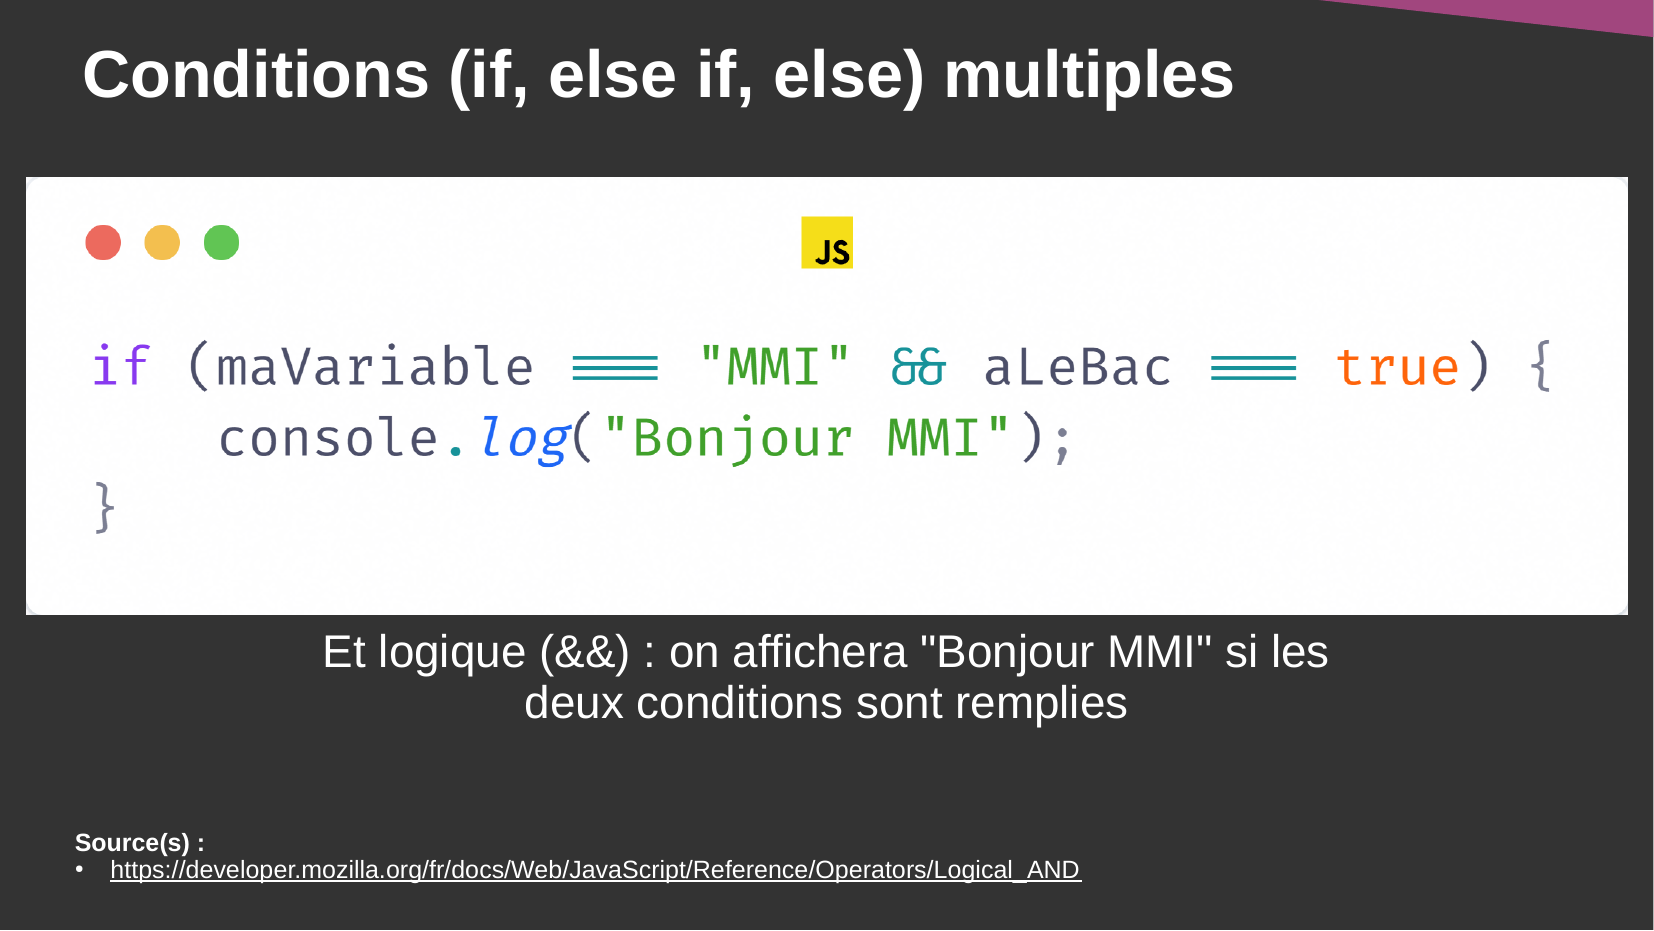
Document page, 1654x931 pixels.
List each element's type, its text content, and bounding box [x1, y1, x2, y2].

picture [26, 177, 1628, 615]
title Et logique (&&) : on affichera "Bonjour MMI" si les deux conditions sont remplies [271, 625, 1383, 729]
text_box Source(s) : https://developer.mozilla.org/fr/docs/Web/JavaScript/Reference/Operators/Logical_AND [60, 820, 1583, 892]
text_box [1318, 0, 1654, 38]
title Conditions (if, else if, else) multiples [82, 37, 1571, 114]
